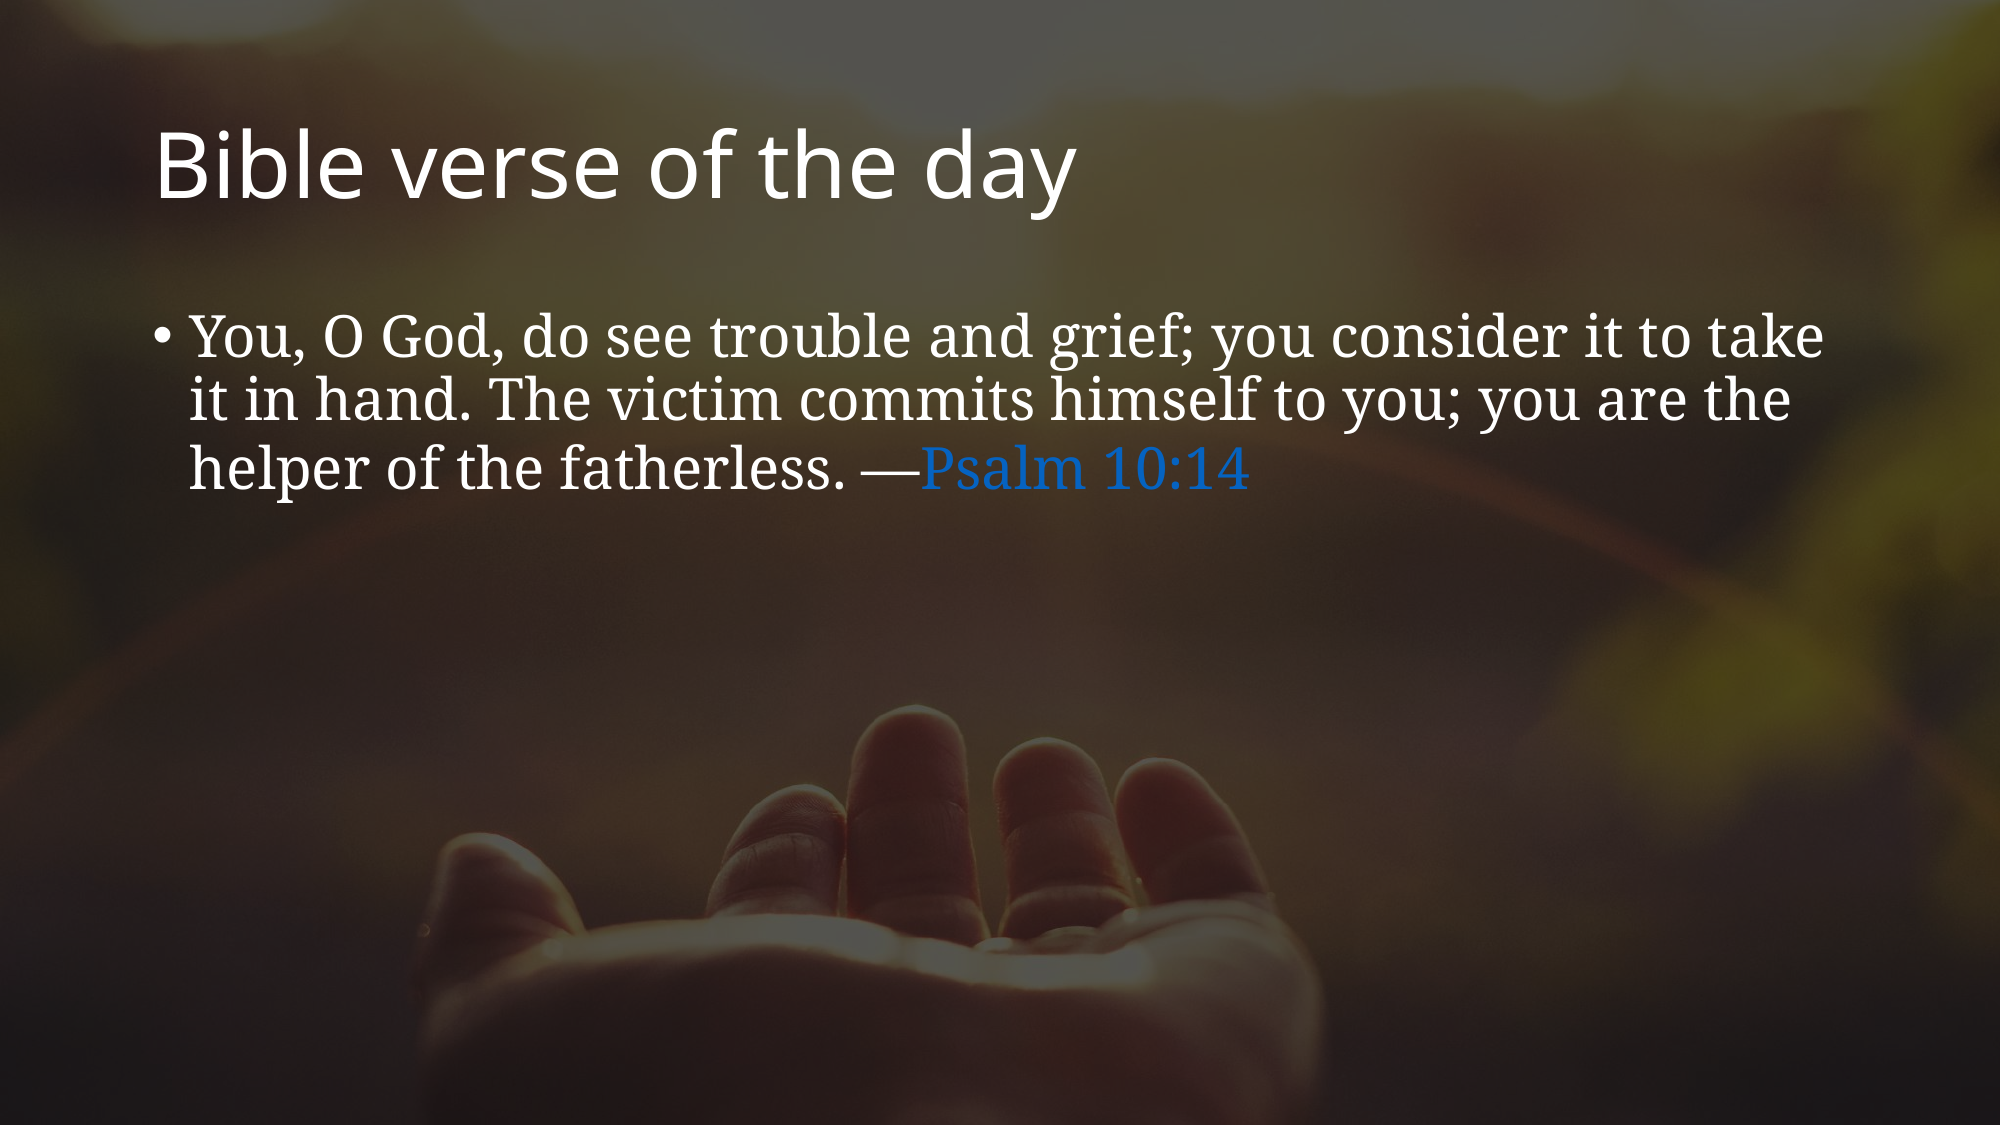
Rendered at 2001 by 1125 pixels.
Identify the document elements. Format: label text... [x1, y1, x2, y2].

picture [0, 0, 2000, 1125]
title Bible verse of the day [137, 59, 1863, 278]
list You, O God, do see trouble and grief; you consider it to take it in hand. The victim commits himself to you; you are the helper of the fatherless. —Psalm 10:14 [137, 299, 1863, 1014]
